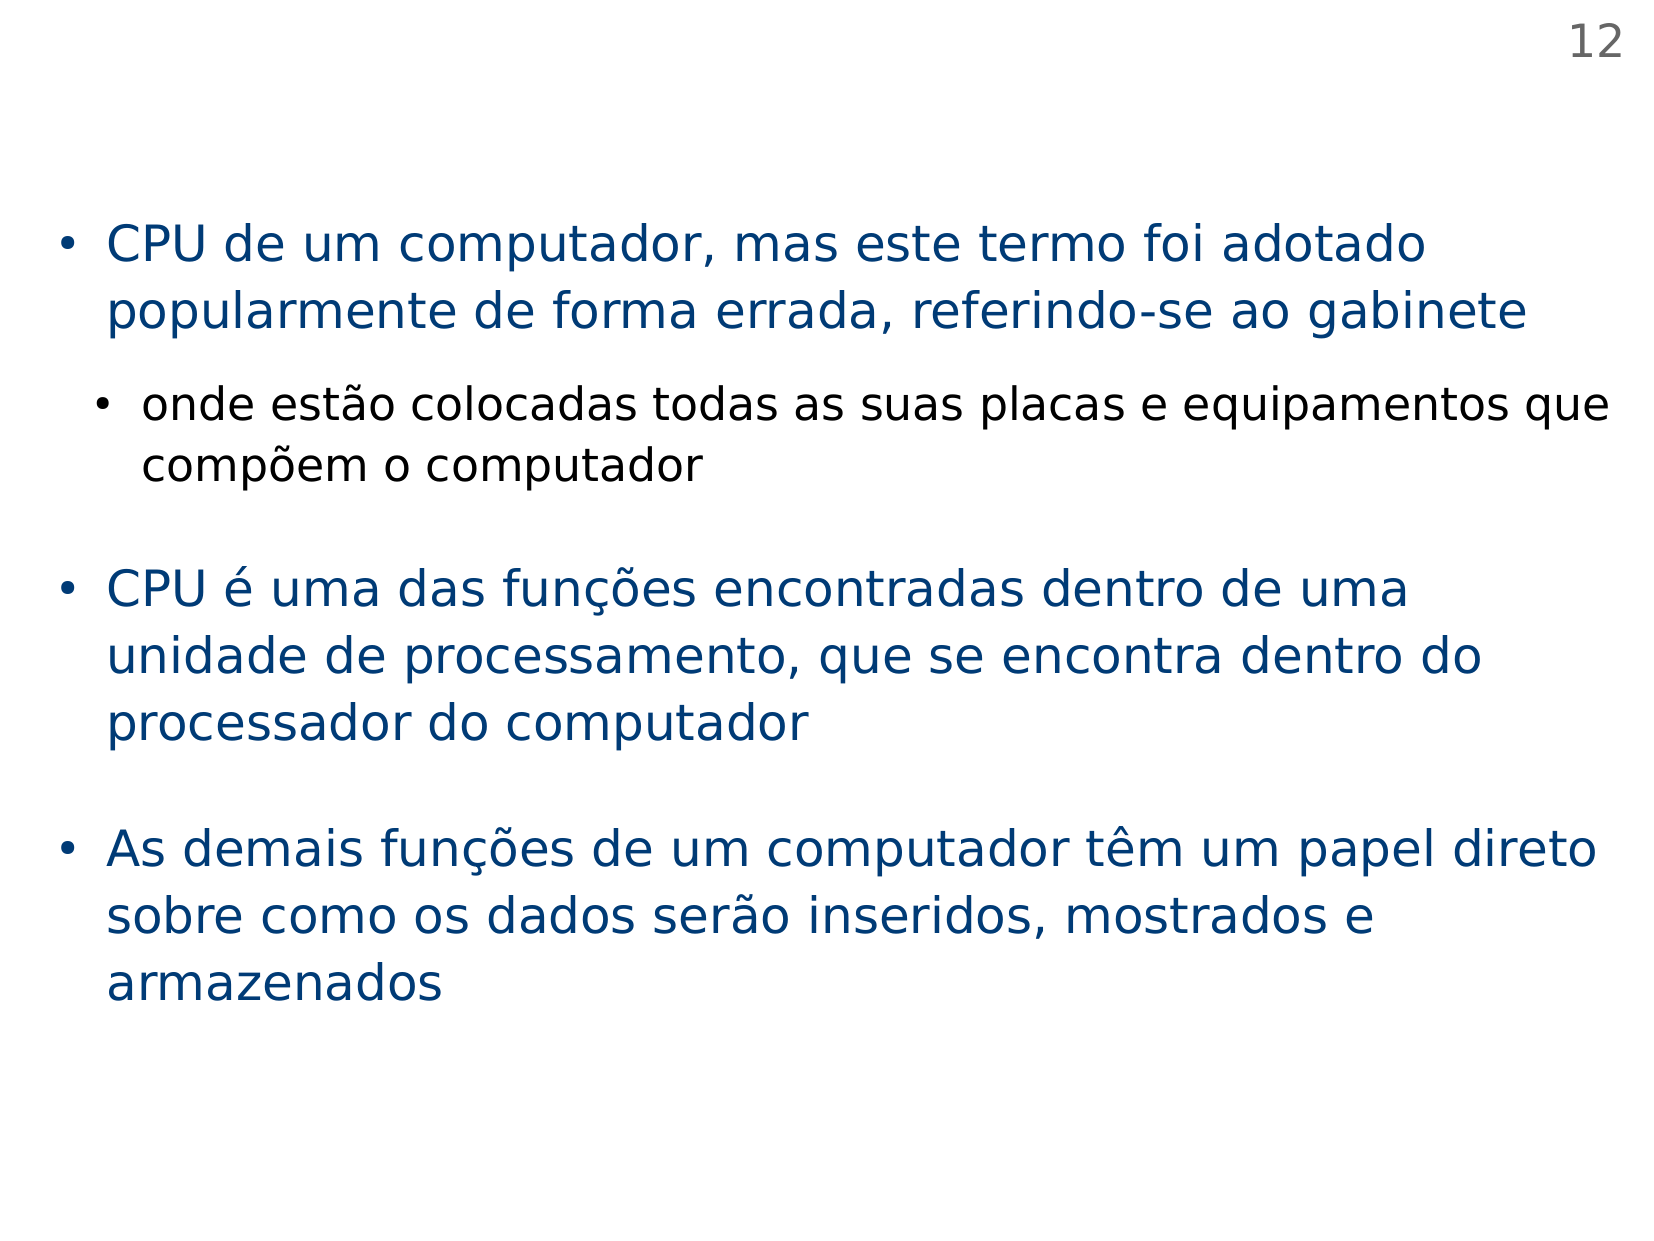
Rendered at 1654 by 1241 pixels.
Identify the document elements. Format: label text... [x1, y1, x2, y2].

list CPU de um computador, mas este termo foi adotado popularmente de forma errada, referindo-se ao gabinete onde estão colocadas todas as suas placas e equipamentos que compõem o computador CPU é uma das funções encontradas dentro de uma unidade de processamento, que se encontra dentro do processador do computador As demais funções de um computador têm um papel direto sobre como os dados serão inseridos, mostrados e armazenados [59, 206, 1625, 1211]
